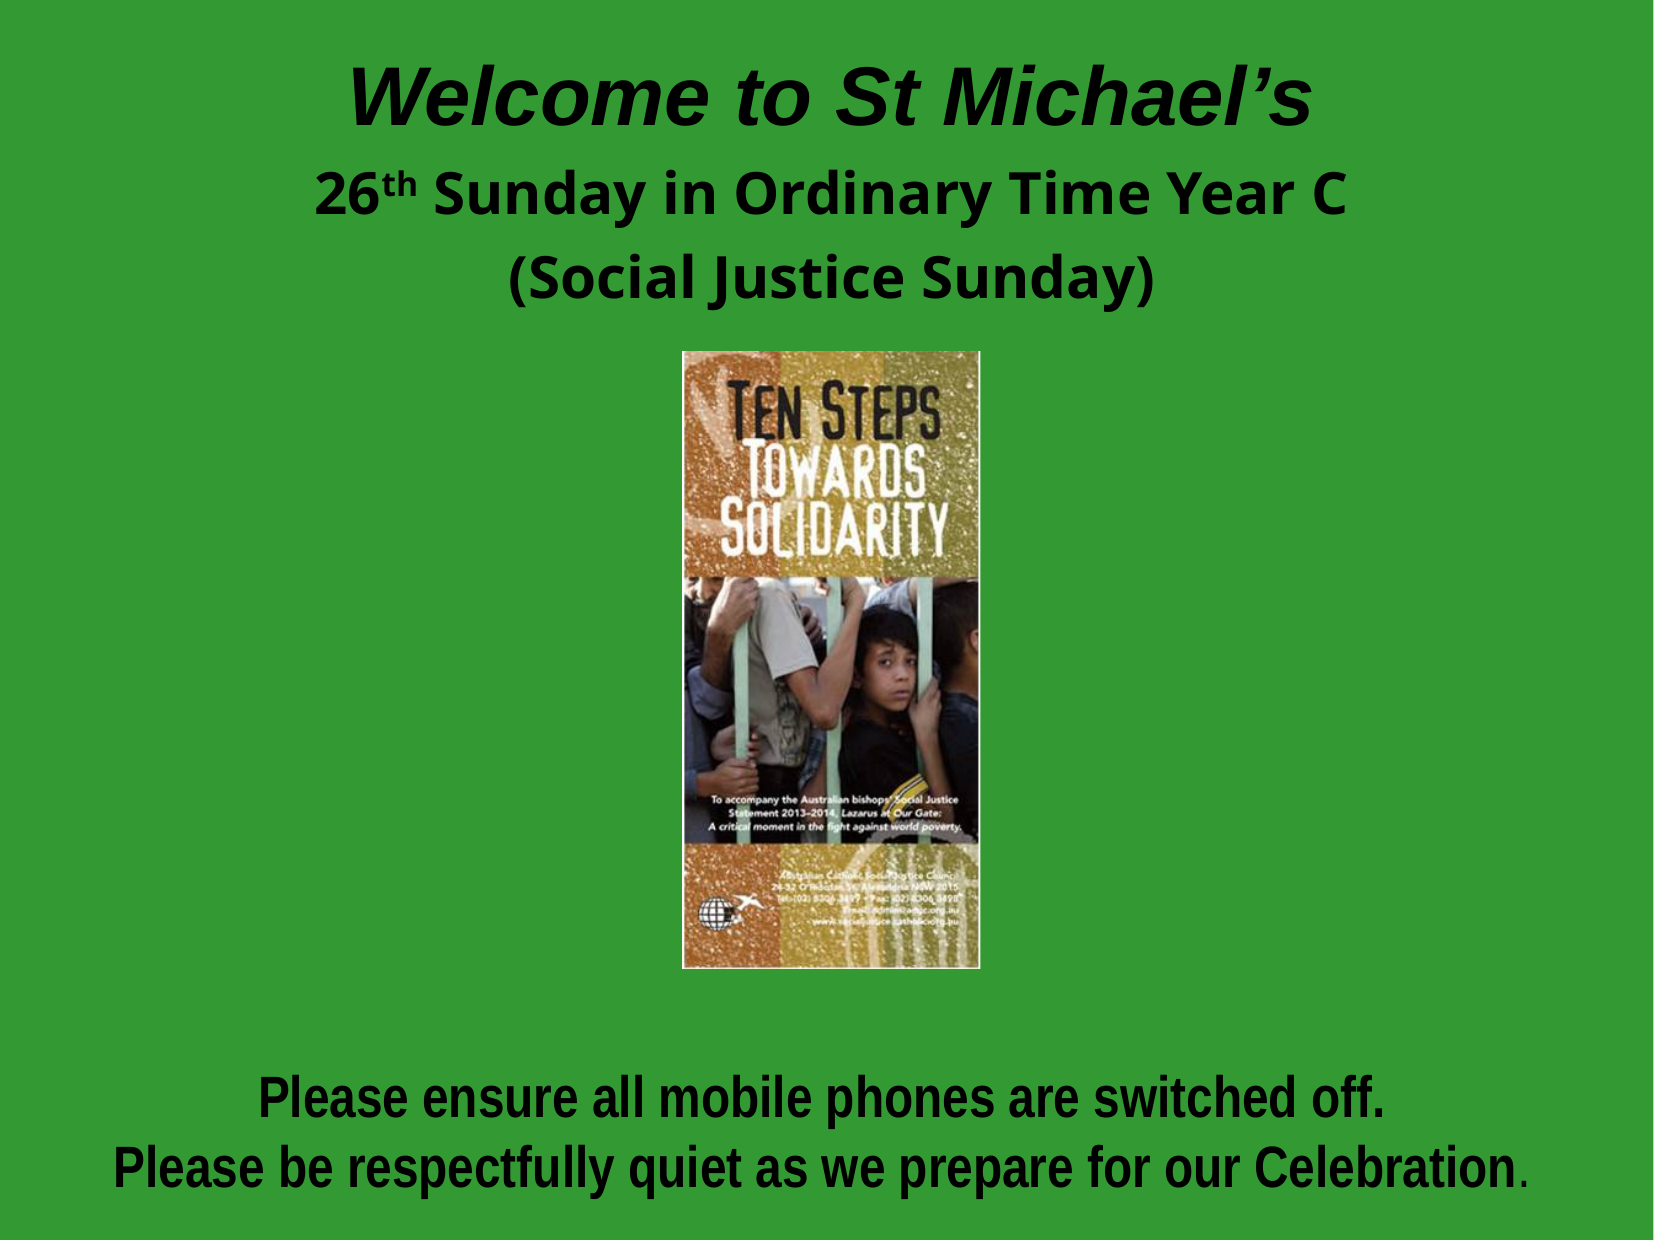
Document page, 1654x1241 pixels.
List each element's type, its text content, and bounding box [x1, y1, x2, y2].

picture [682, 351, 981, 969]
text_box Please ensure all mobile phones are switched off. Please be respectfully quiet as we prepare for our Celebration. [11, 1051, 1633, 1207]
subtitle Welcome to St Michael’s 26th Sunday in Ordinary Time Year C (Social Justice Sunday) [32, 34, 1632, 295]
